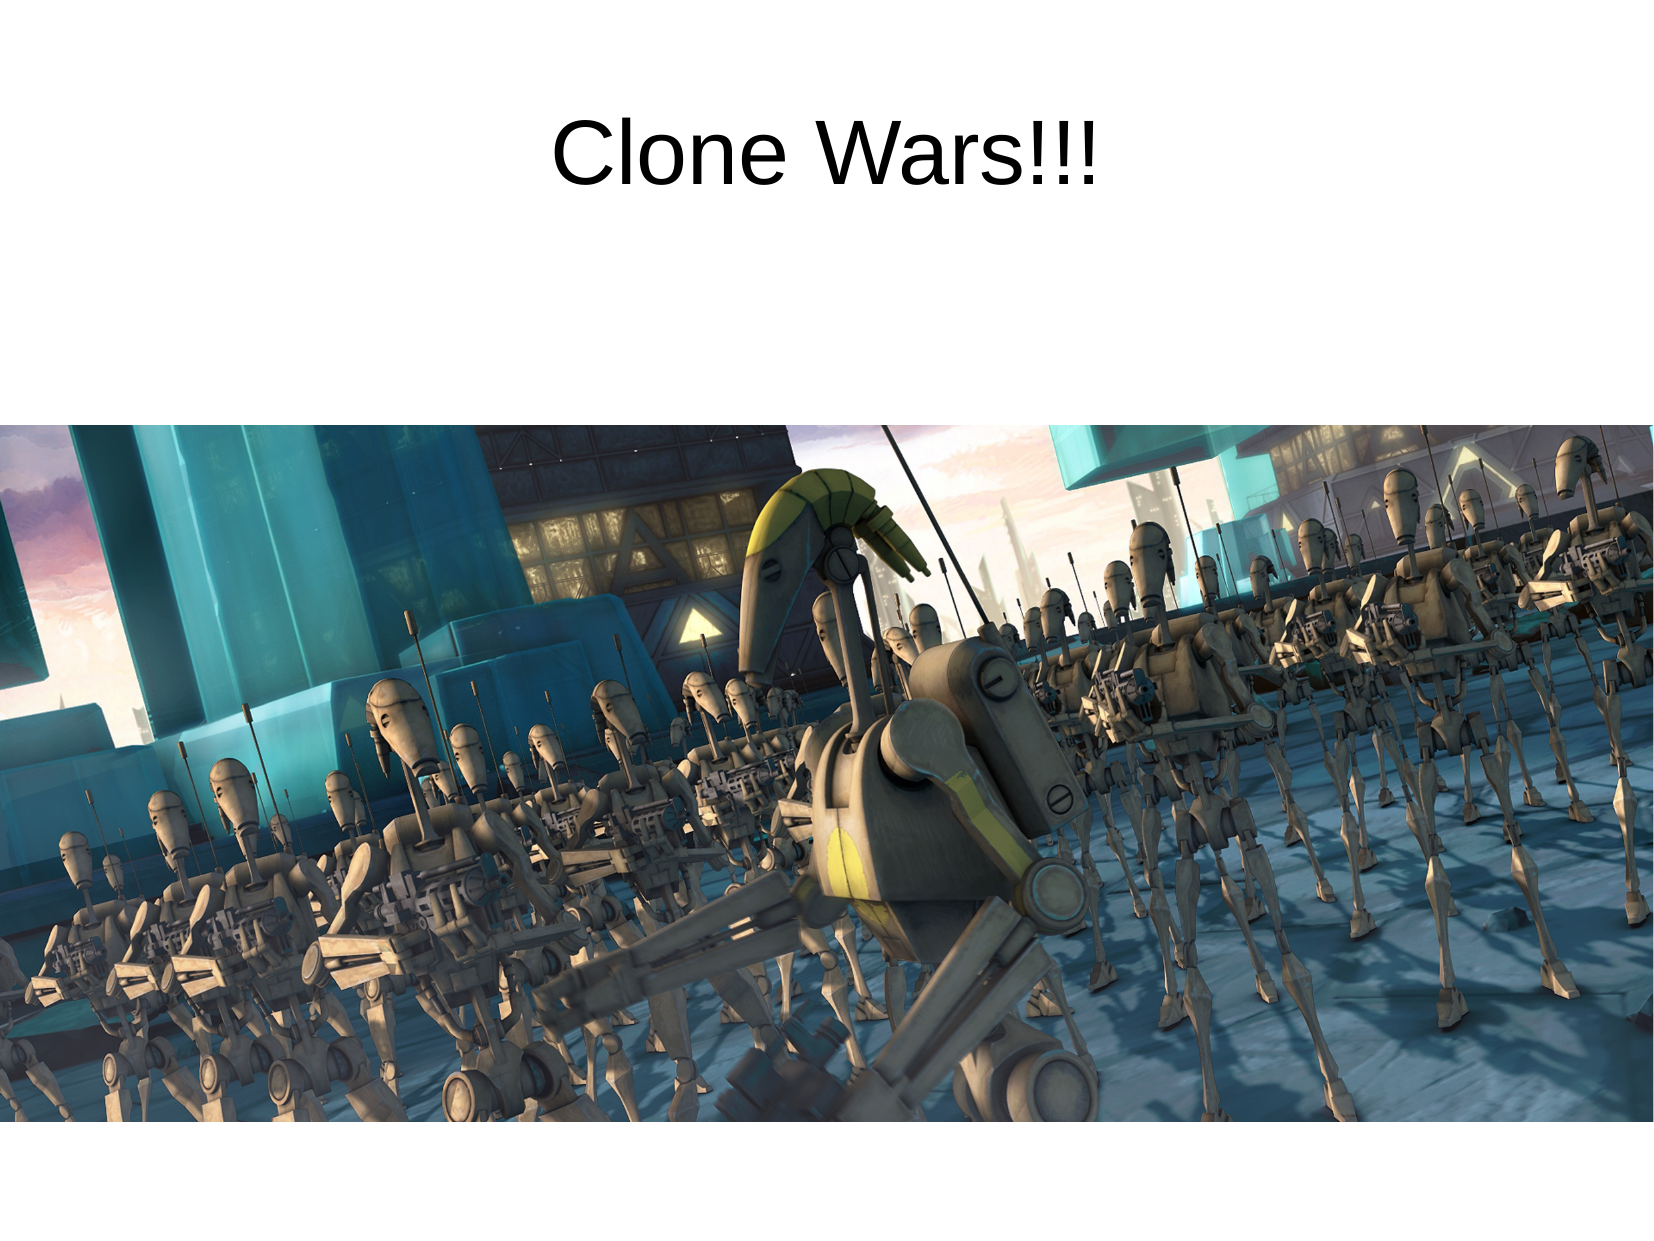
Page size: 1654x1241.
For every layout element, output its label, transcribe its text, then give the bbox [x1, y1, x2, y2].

title Clone Wars!!! [82, 49, 1571, 257]
picture [0, 425, 1654, 1123]
